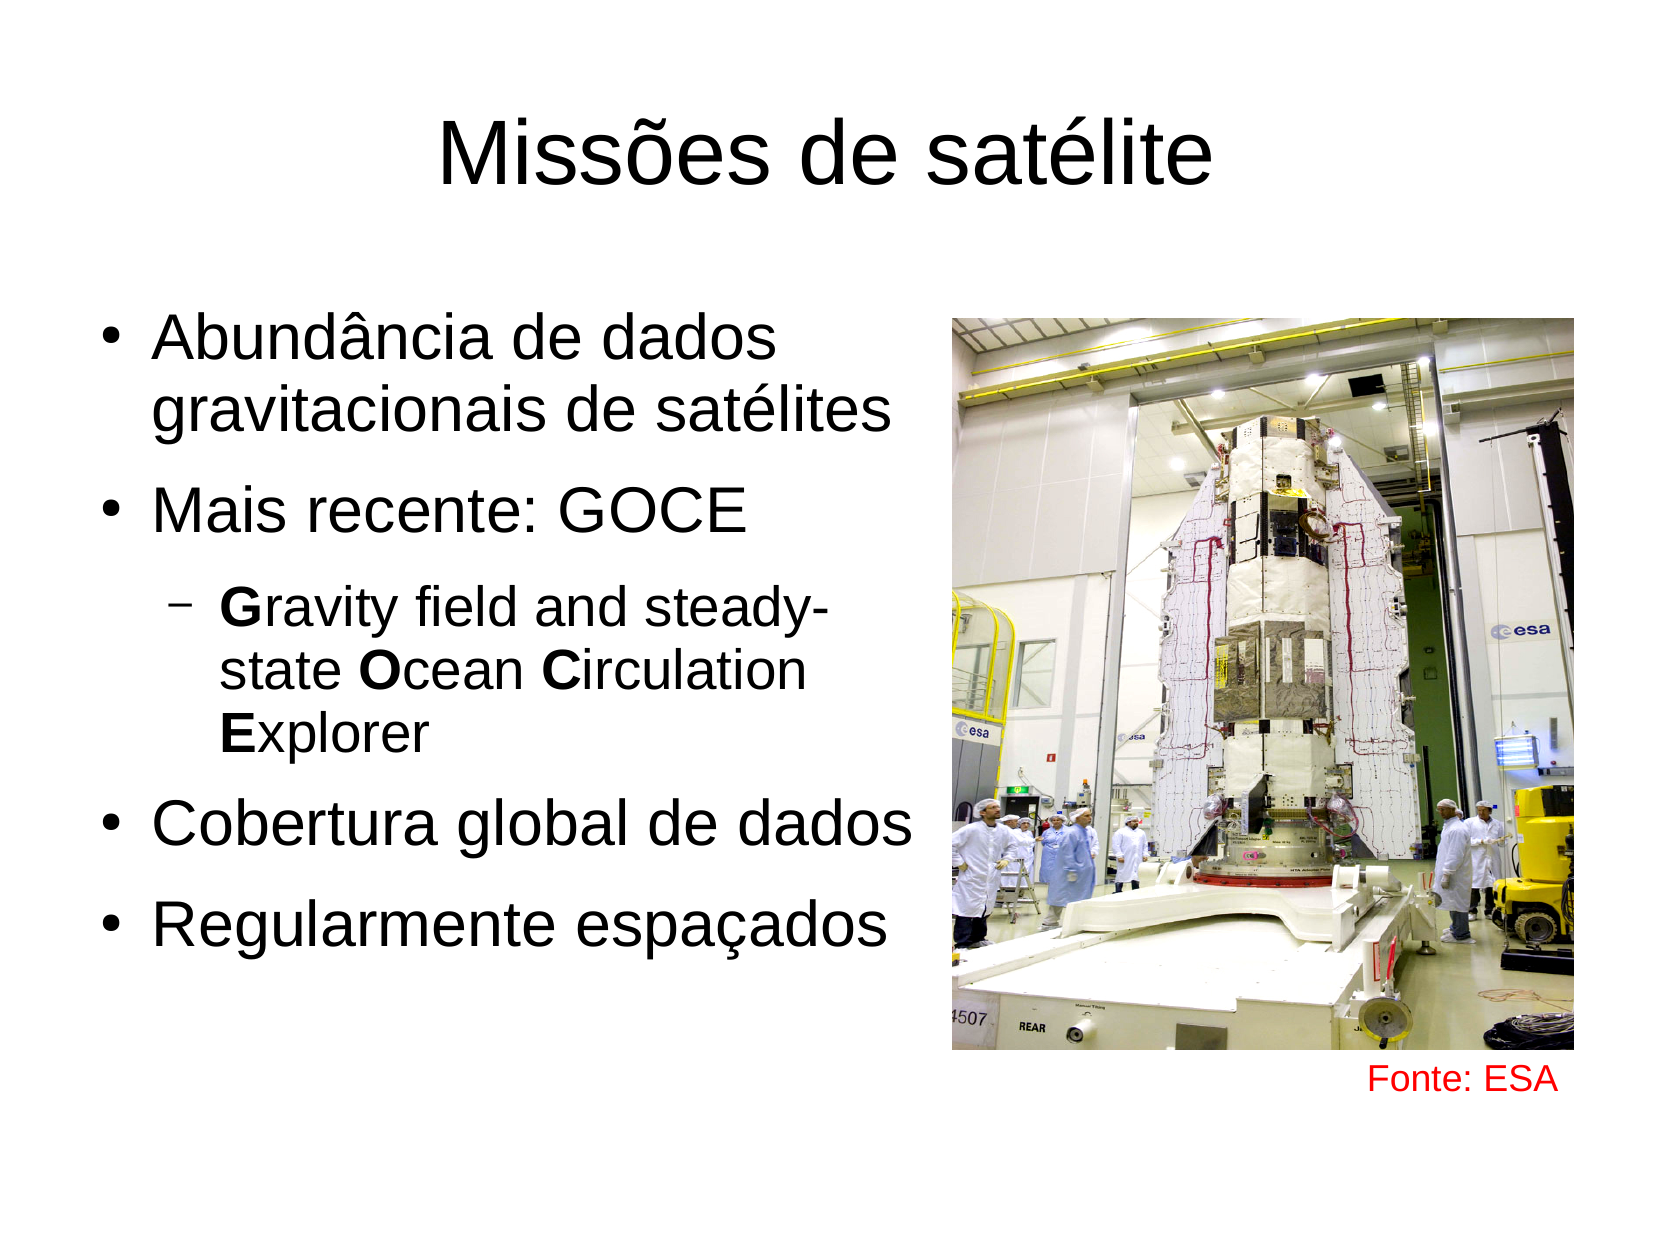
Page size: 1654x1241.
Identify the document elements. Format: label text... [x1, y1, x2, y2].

list Abundância de dados gravitacionais de satélites Mais recente: GOCE Gravity field and steady-state Ocean Circulation Explorer Cobertura global de dados Regularmente espaçados [82, 300, 926, 1021]
picture [952, 318, 1574, 1050]
text_box Fonte: ESA [1352, 1049, 1574, 1107]
title Missões de satélite [82, 49, 1571, 257]
